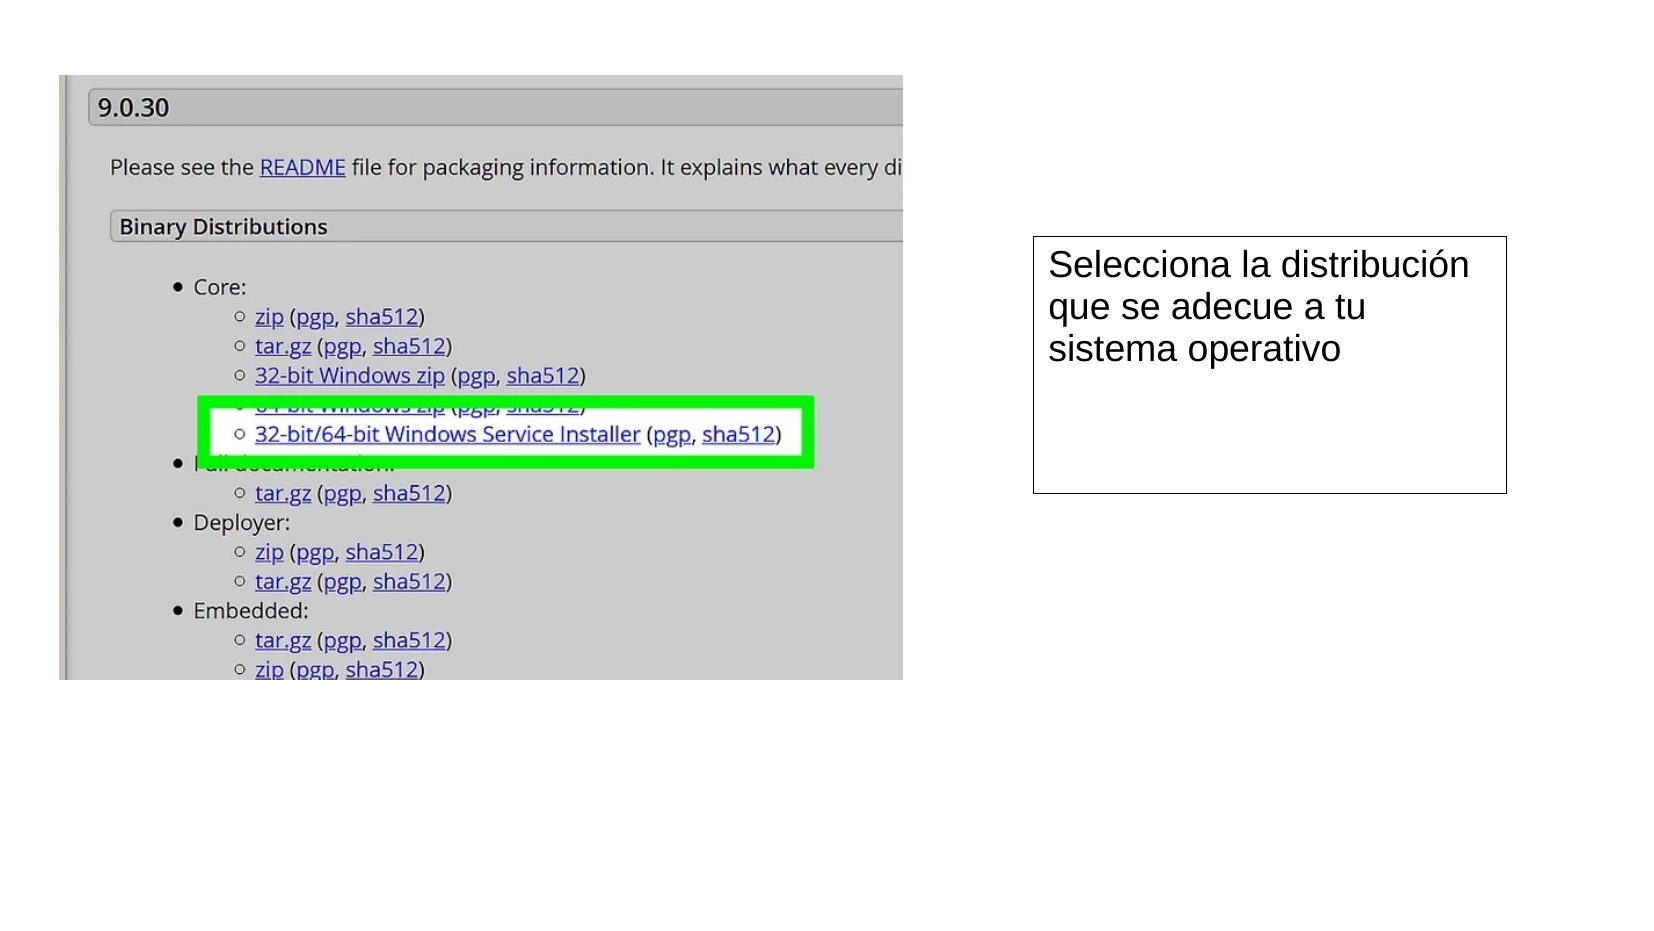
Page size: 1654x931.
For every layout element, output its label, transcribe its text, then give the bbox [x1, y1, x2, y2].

text_box Selecciona la distribución que se adecue a tu sistema operativo [1033, 236, 1507, 494]
picture [59, 75, 903, 680]
